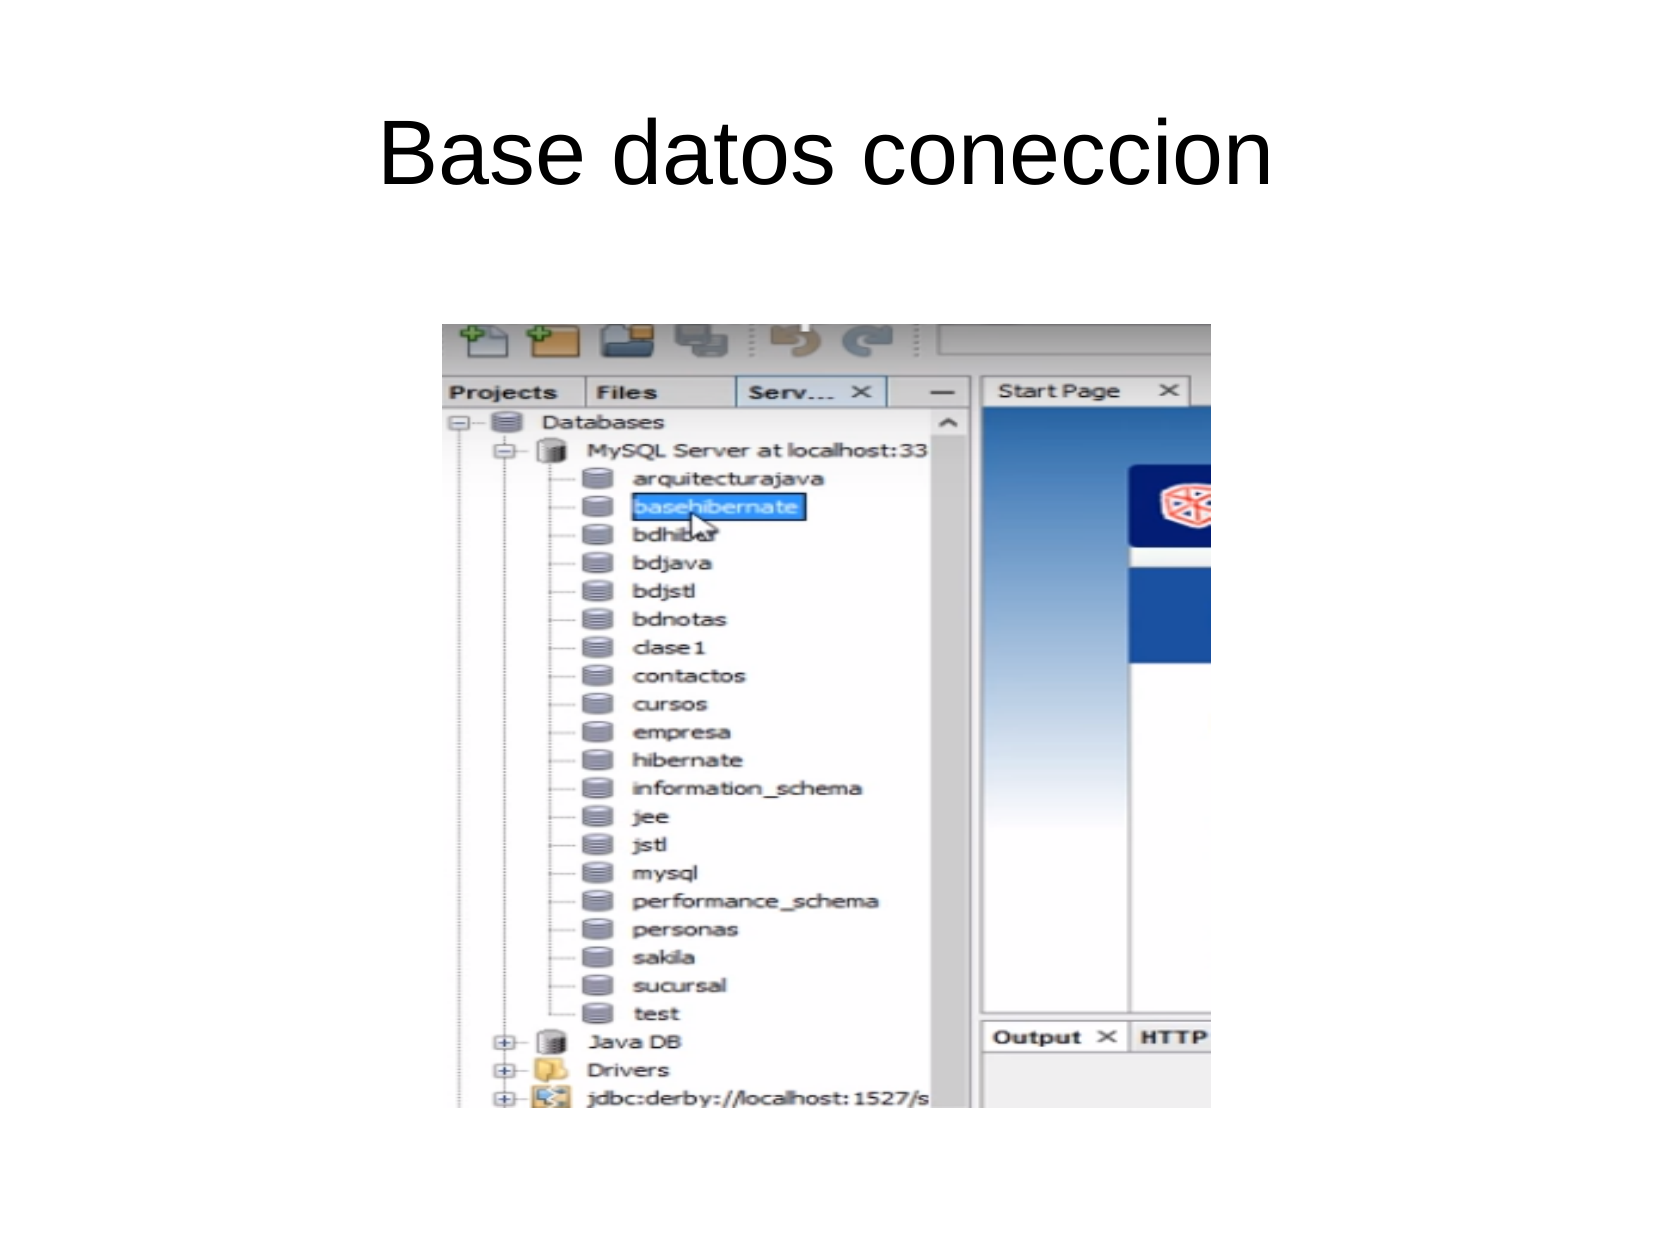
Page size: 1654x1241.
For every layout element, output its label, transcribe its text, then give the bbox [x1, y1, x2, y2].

picture [442, 324, 1211, 1108]
title Base datos coneccion [82, 49, 1571, 257]
